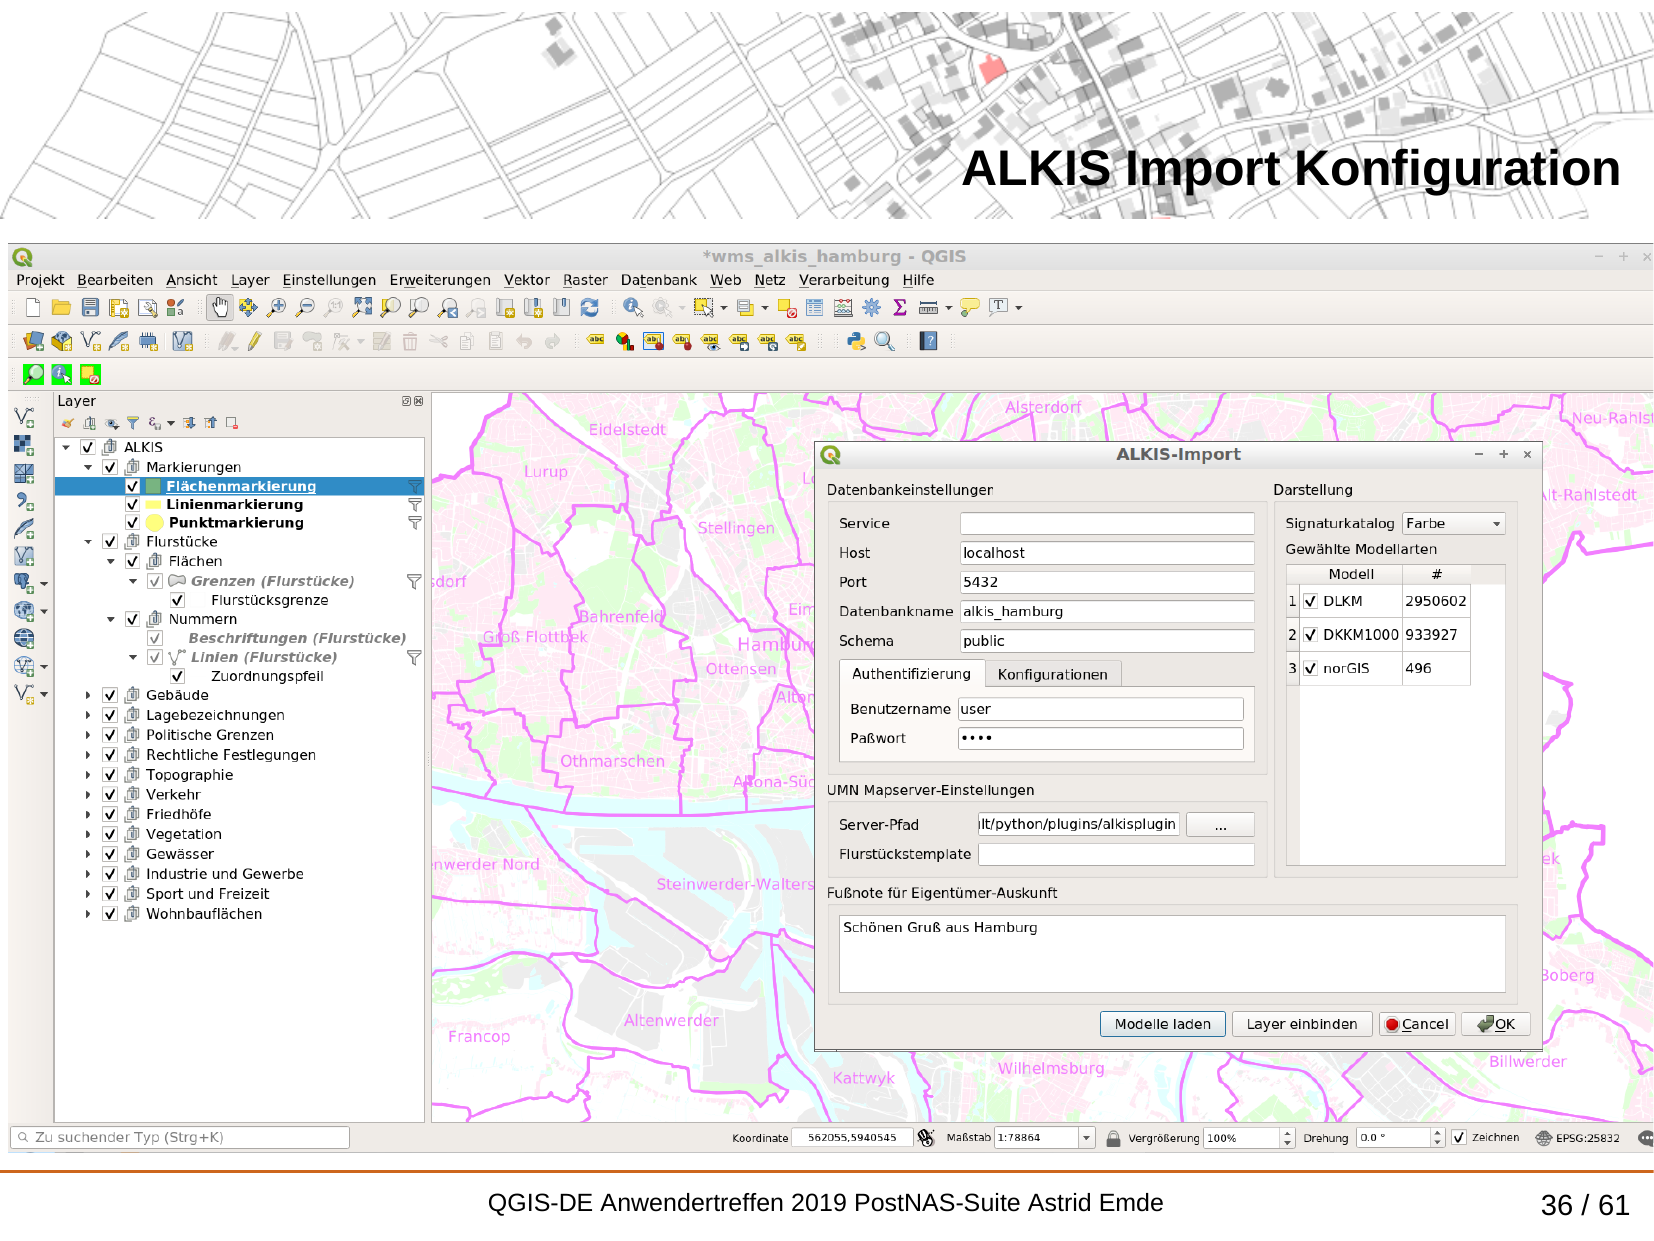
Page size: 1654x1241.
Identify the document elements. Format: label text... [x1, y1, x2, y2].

title ALKIS Import Konfiguration [249, 123, 1637, 213]
picture [8, 243, 1654, 1153]
